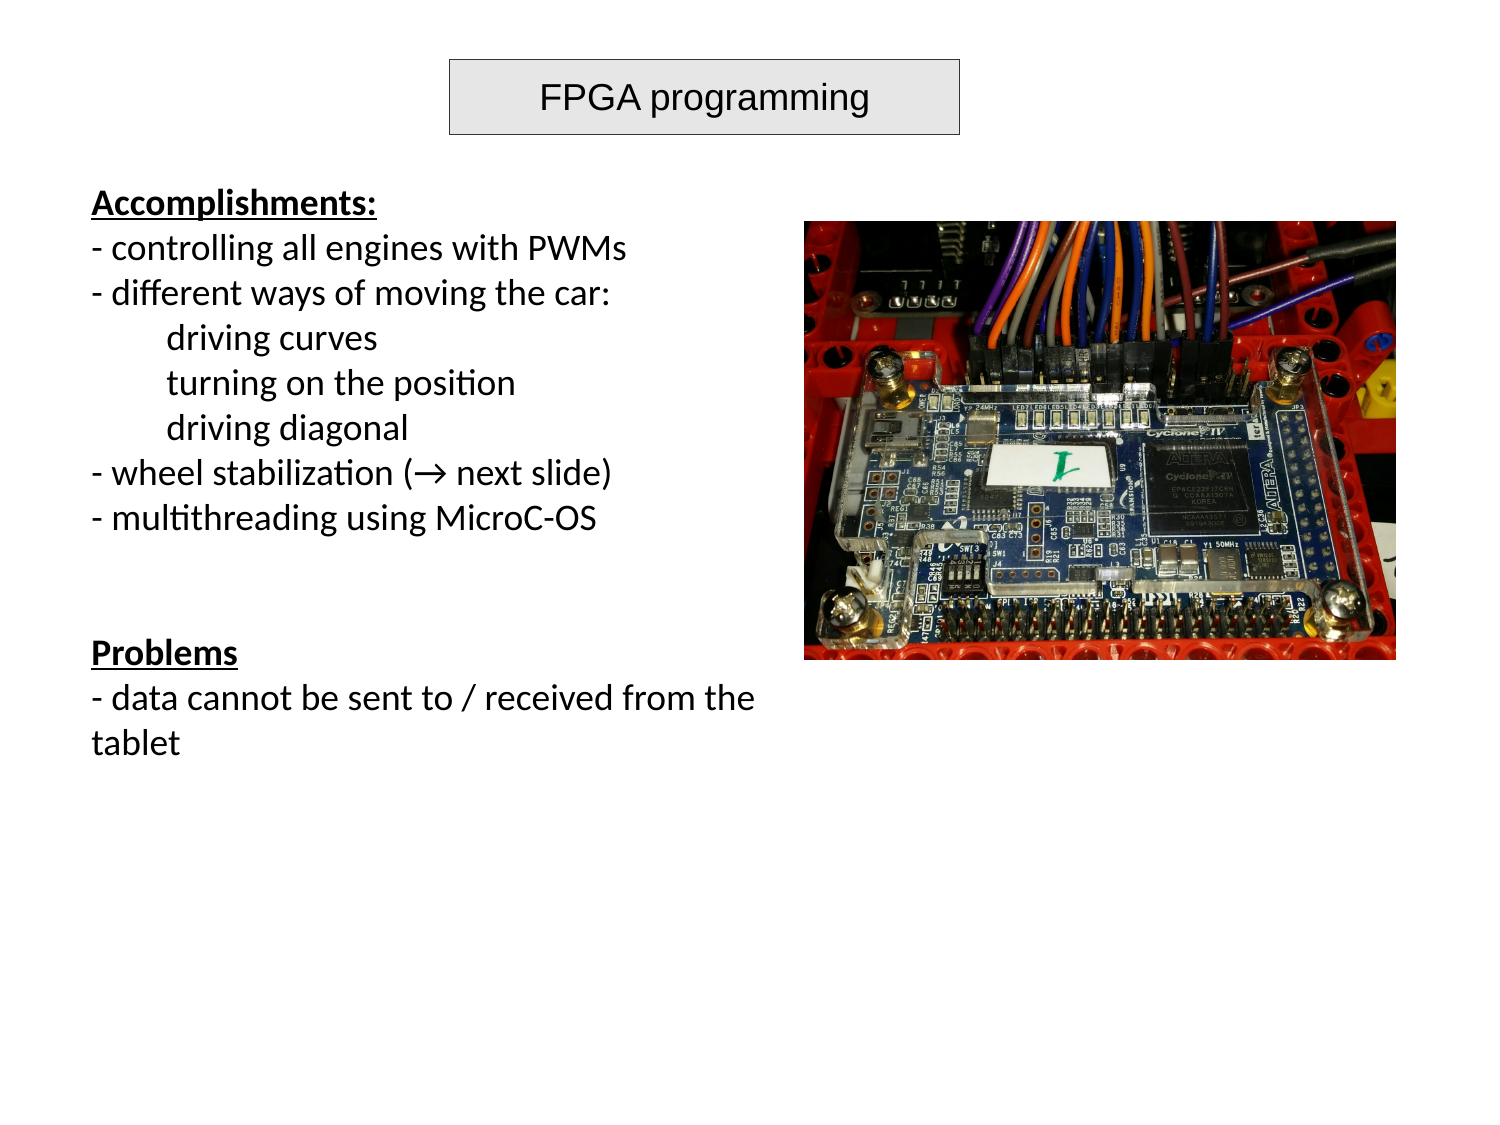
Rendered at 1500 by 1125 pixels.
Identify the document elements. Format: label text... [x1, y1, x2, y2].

text_box Accomplishments: - controlling all engines with PWMs - different ways of moving the car: driving curves turning on the position driving diagonal - wheel stabilization (→ next slide) - multithreading using MicroC-OS Problems - data cannot be sent to / received from the tablet [76, 125, 815, 771]
text_box FPGA programming [449, 59, 960, 135]
picture [804, 221, 1396, 661]
